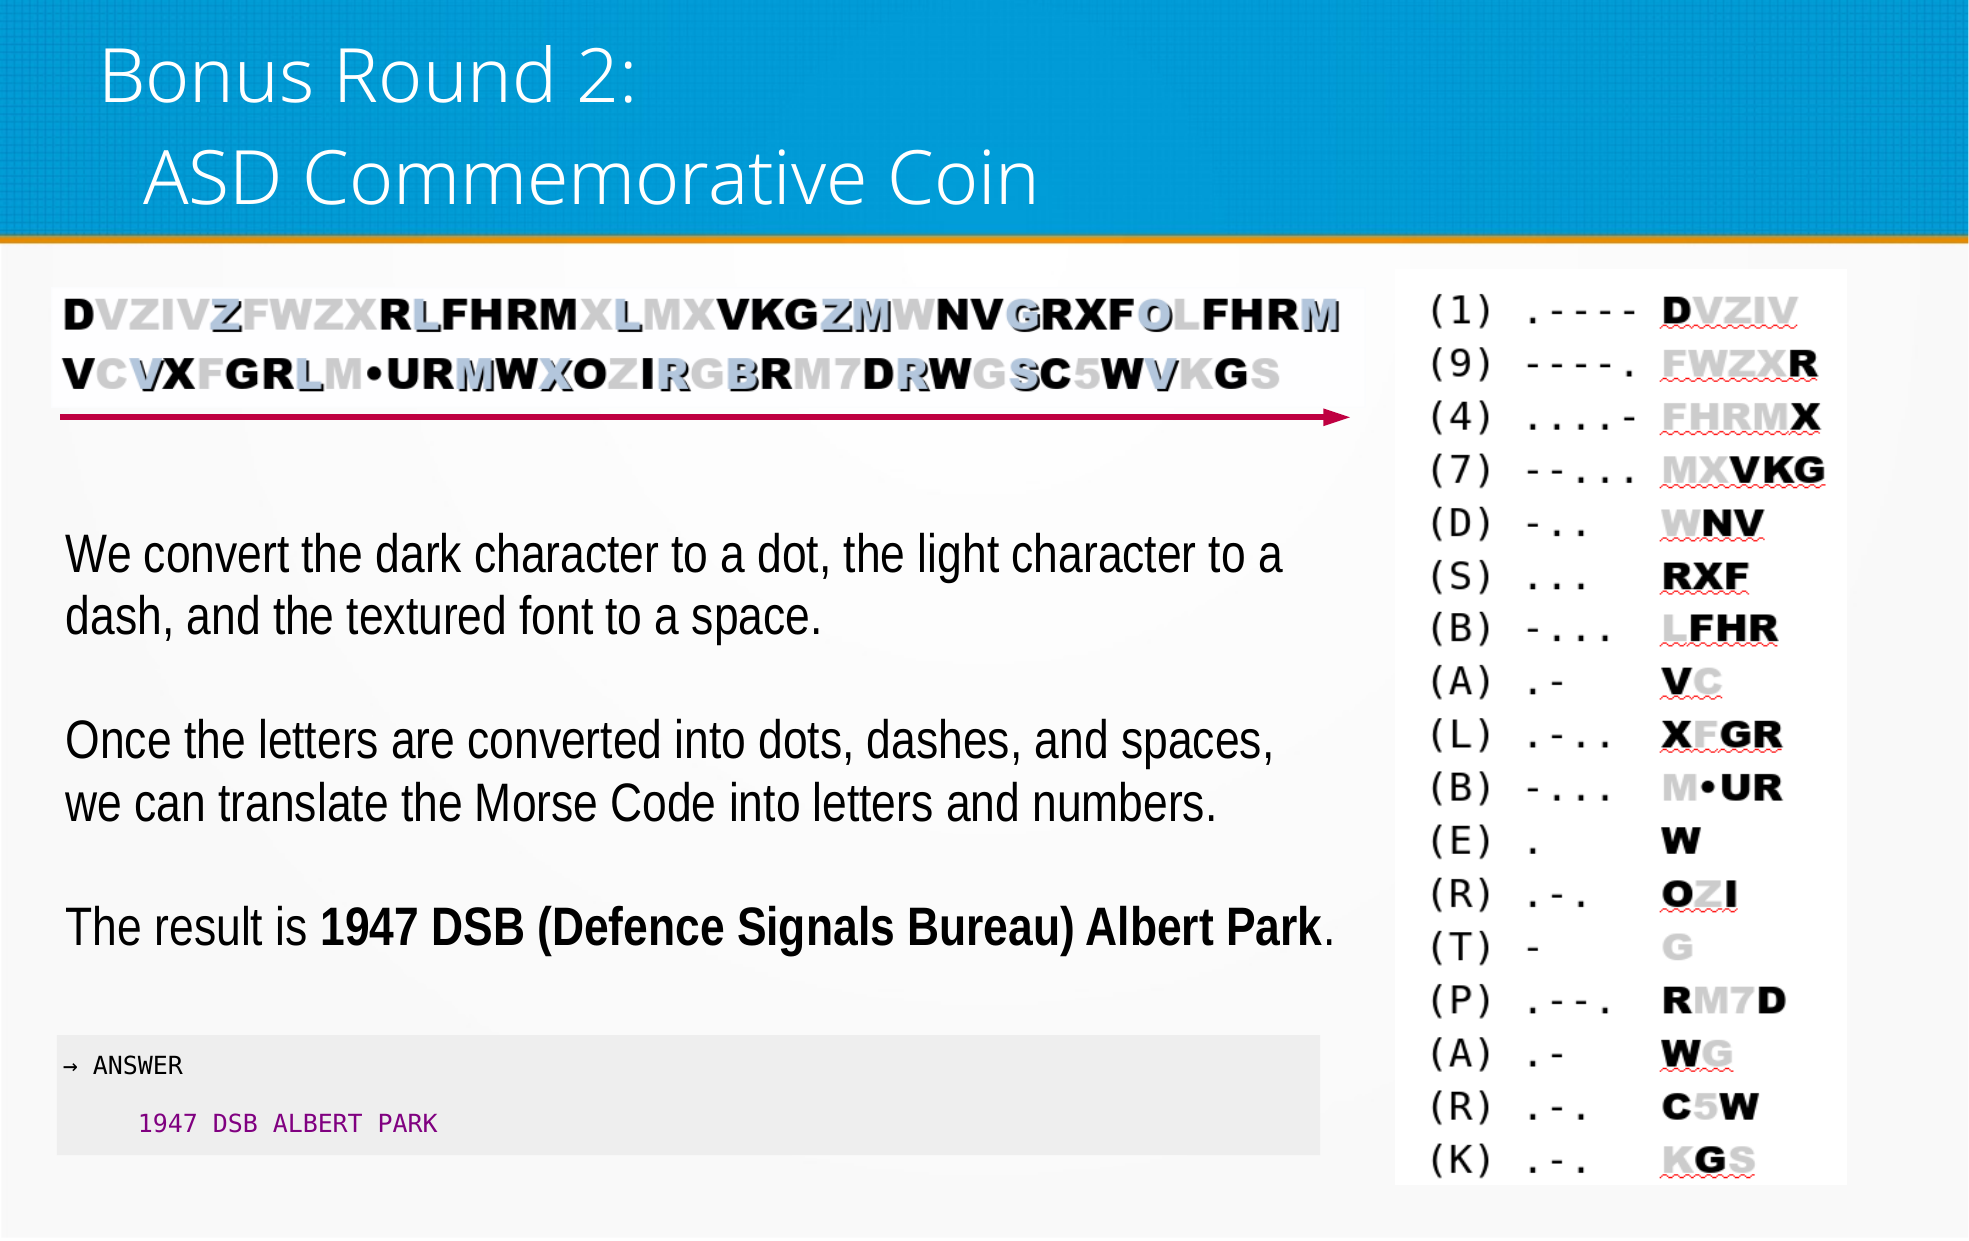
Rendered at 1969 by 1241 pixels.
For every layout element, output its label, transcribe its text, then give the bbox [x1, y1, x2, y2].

list We convert the dark character to a dot, the light character to a dash, and the textured font to a space. Once the letters are converted into dots, dashes, and spaces, we can translate the Morse Code into letters and numbers. The result is 1947 DSB (Defence Signals Bureau) Albert Park. [65, 521, 1341, 1017]
title Bonus Round 2: ASD Commemorative Coin [98, 19, 1870, 227]
picture [0, 233, 1969, 1241]
text_box → ANSWER 1947 DSB ALBERT PARK [56, 1035, 1321, 1156]
